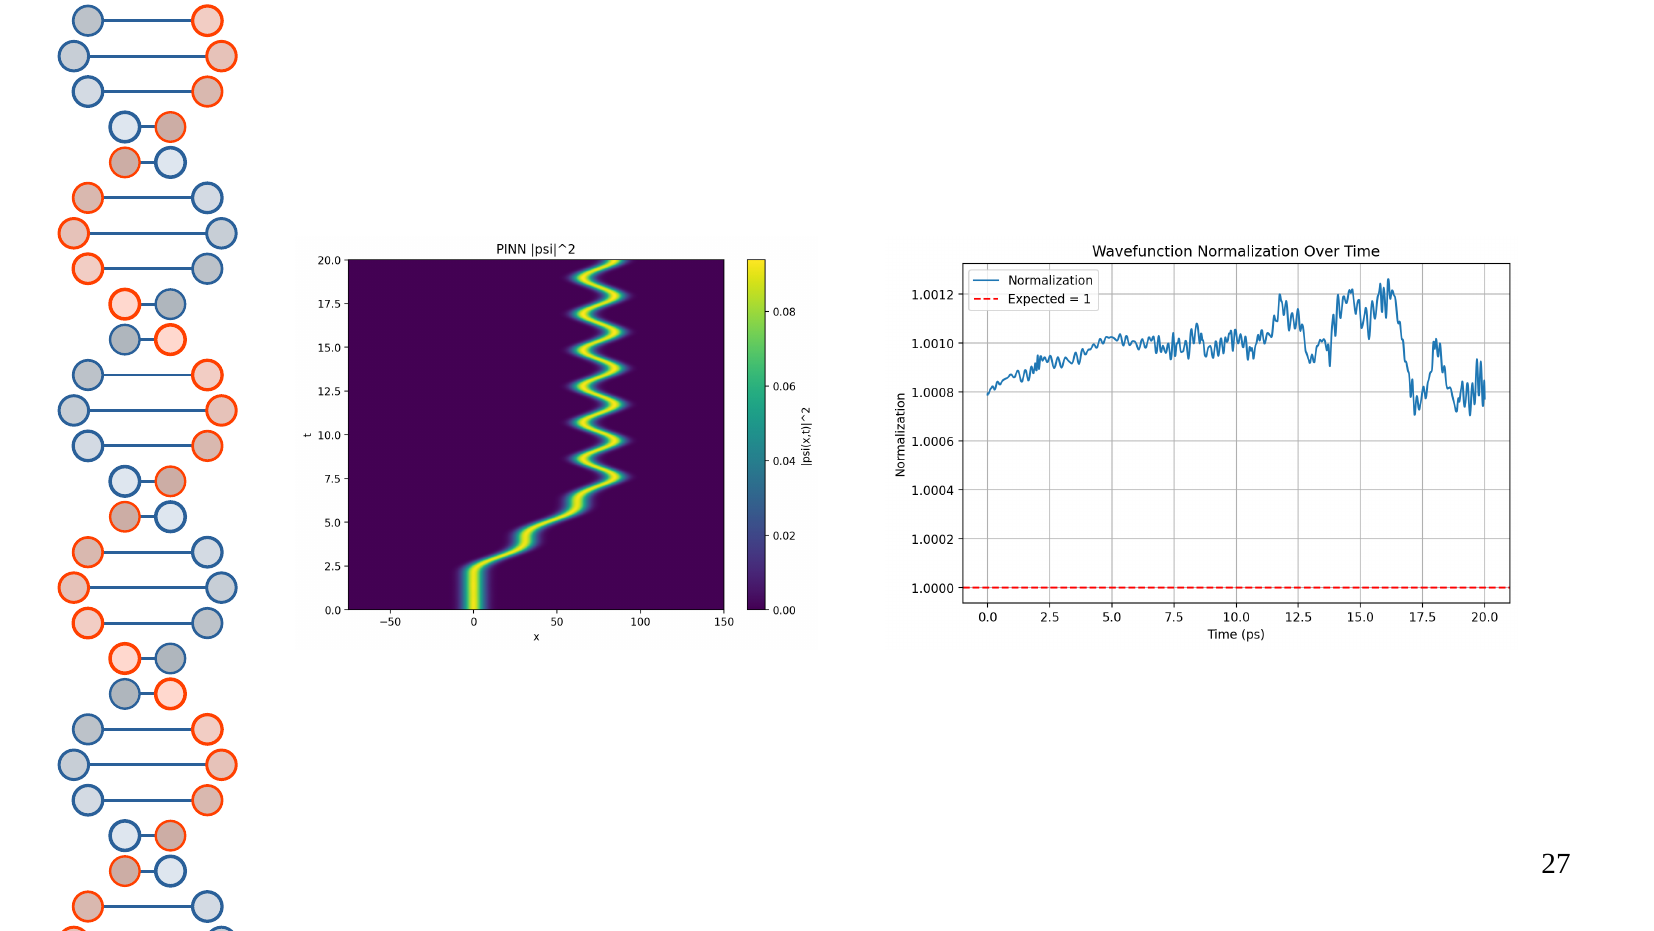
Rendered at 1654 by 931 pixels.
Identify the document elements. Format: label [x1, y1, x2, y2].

picture [885, 236, 1518, 650]
picture [295, 236, 818, 650]
